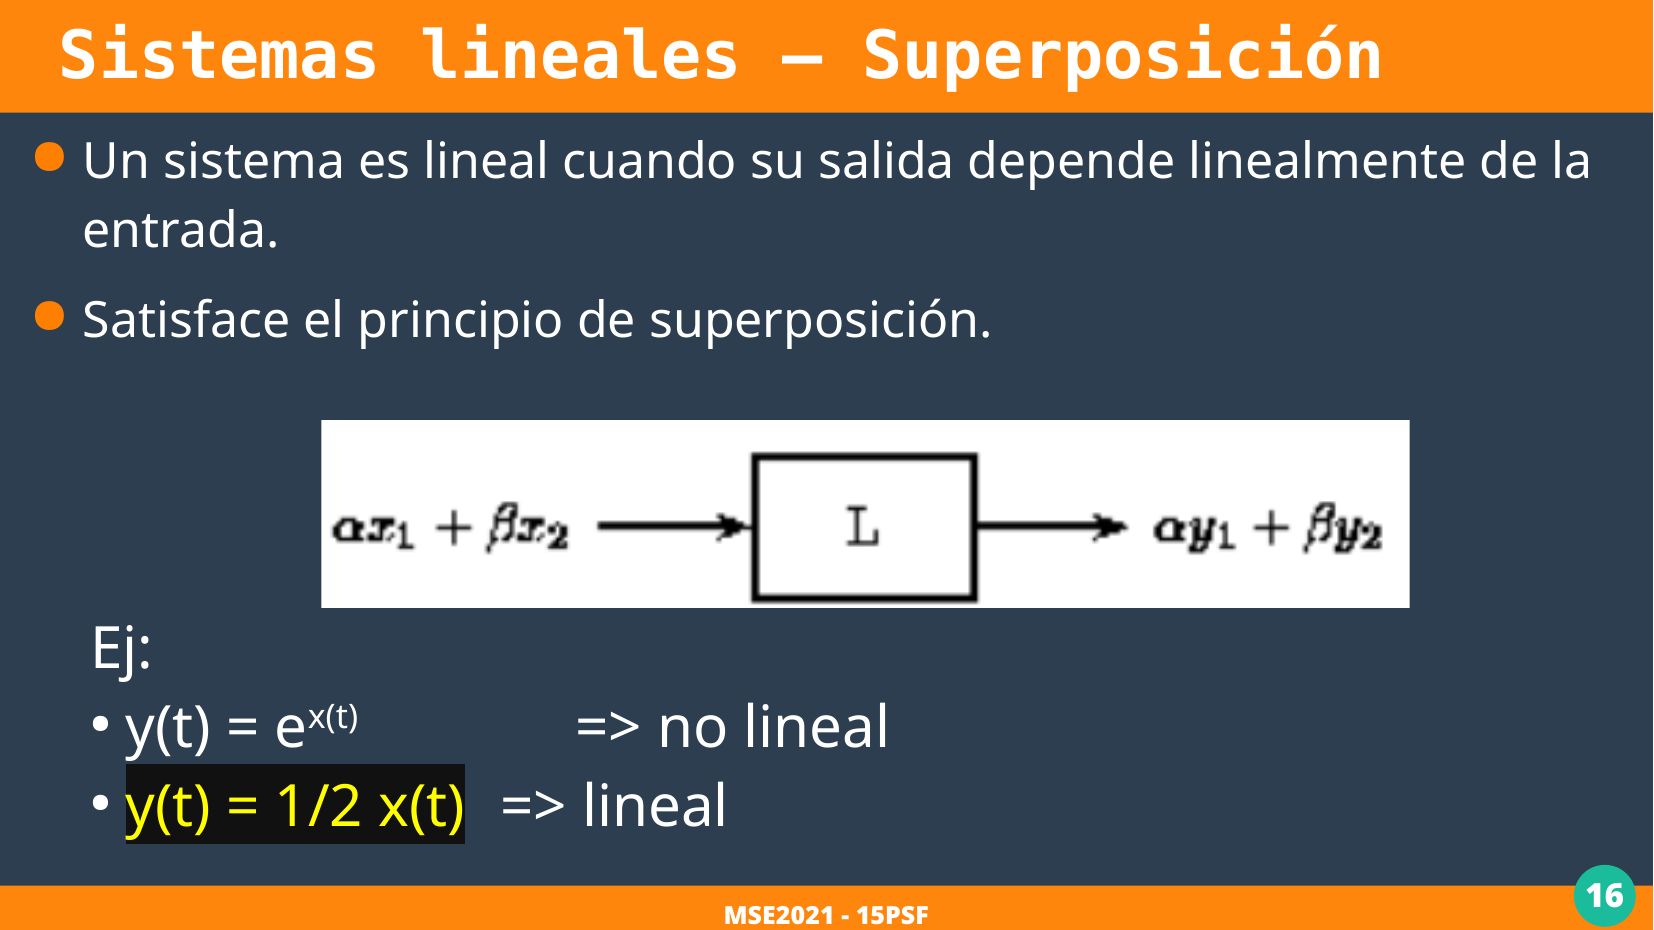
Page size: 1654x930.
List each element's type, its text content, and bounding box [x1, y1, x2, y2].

title Sistemas lineales – Superposición [58, 16, 1594, 125]
list Un sistema es lineal cuando su salida depende linealmente de la entrada. Satisface el principio de superposición. [11, 125, 1612, 525]
picture [321, 420, 1410, 608]
text_box Ej: y(t) = ex(t) => no lineal y(t) = 1/2 x(t) => lineal [75, 592, 794, 857]
